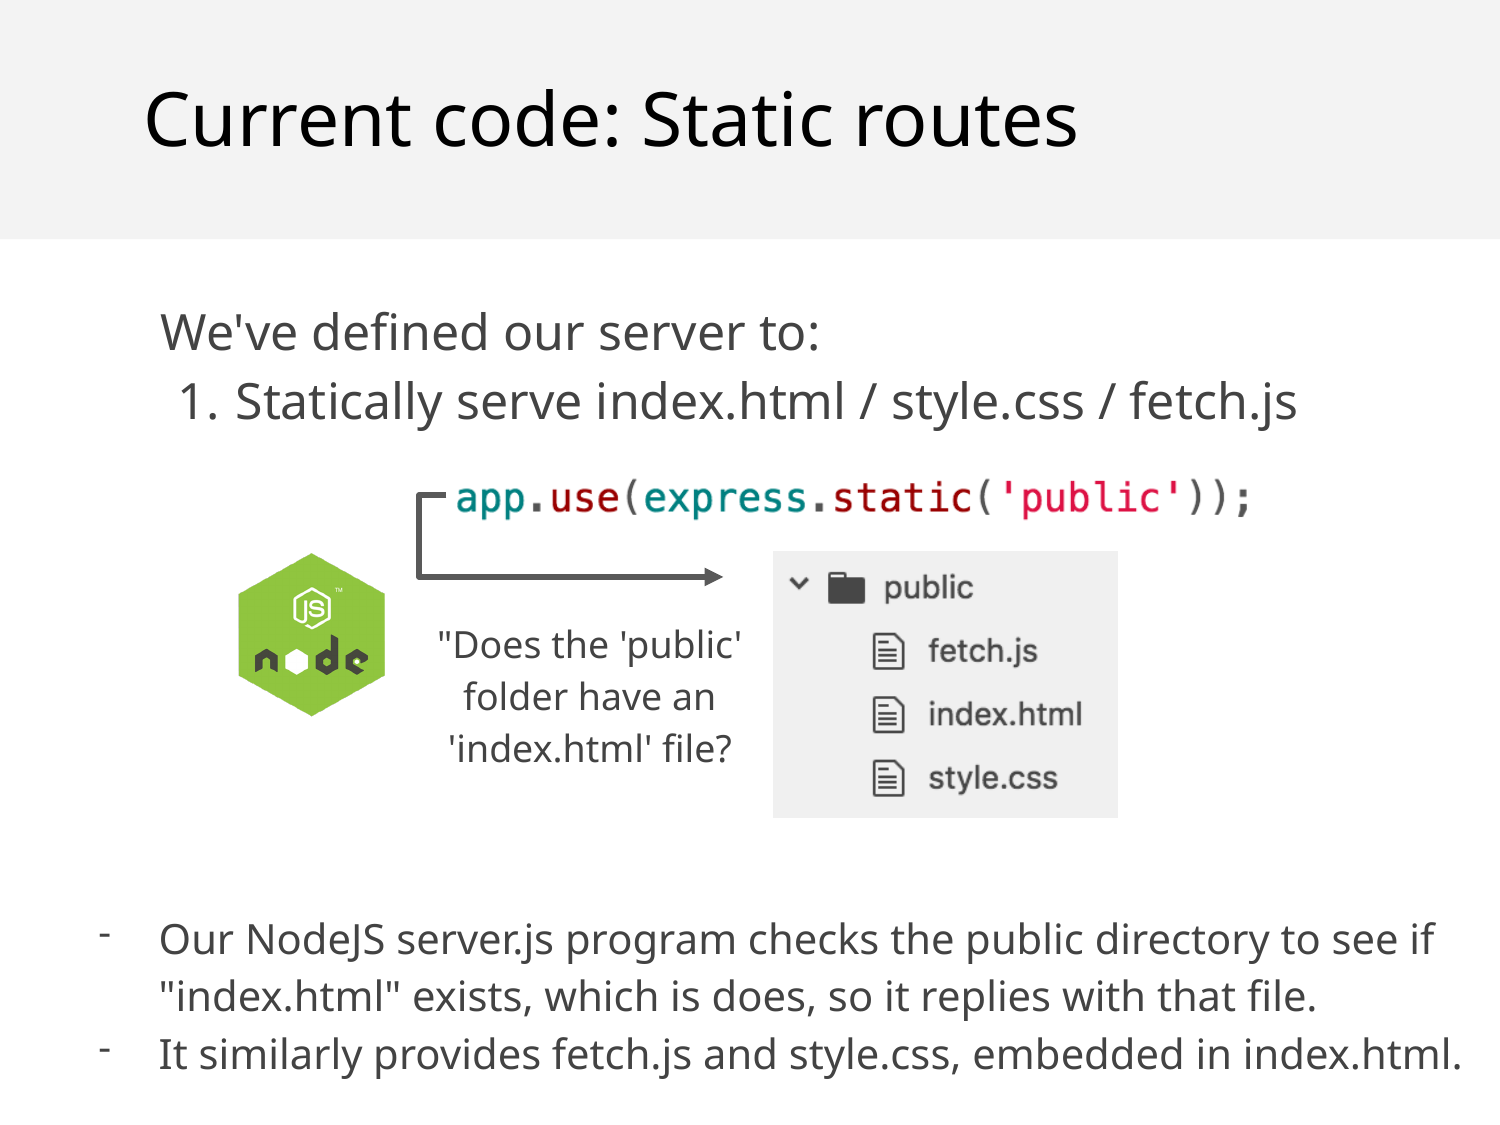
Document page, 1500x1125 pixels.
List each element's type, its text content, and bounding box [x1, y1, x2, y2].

text_box "Does the 'public' folder have an 'index.html' file? [393, 599, 787, 767]
title Current code: Static routes [128, 56, 1372, 183]
list Our NodeJS server.js program checks the public directory to see if "index.html" exists, which is does, so it replies with that file. It similarly provides fetch.js and style.css, embedded in index.html. [68, 890, 1500, 1057]
list We've defined our server to: Statically serve index.html / style.css / fetch.js [145, 276, 1372, 443]
picture [227, 551, 395, 719]
picture [430, 459, 1273, 818]
